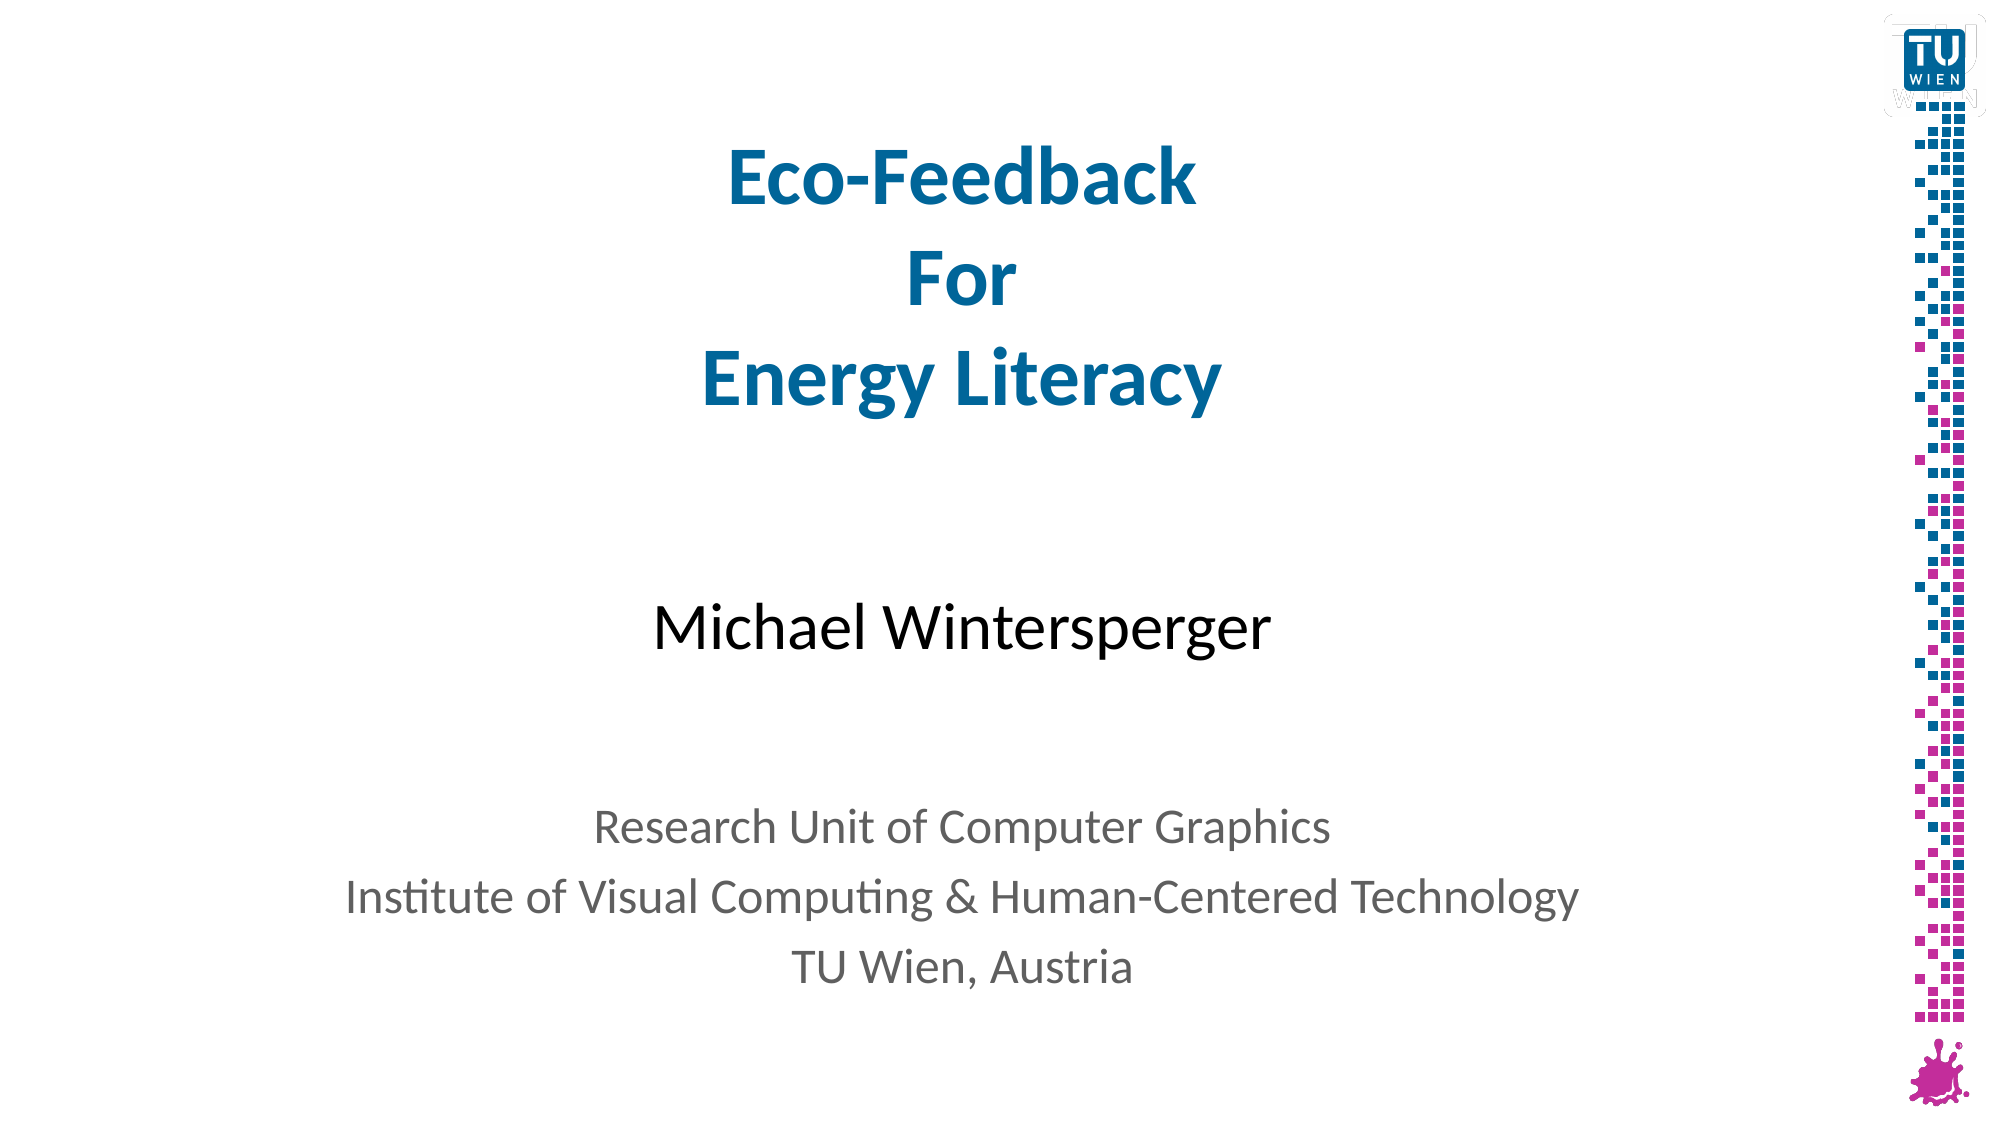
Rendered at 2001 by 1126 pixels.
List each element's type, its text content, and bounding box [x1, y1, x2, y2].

title Eco-Feedback For Energy Literacy [39, 12, 1886, 432]
list Research Unit of Computer Graphics Institute of Visual Computing & Human-Centered Technology TU Wien, Austria [39, 783, 1886, 1017]
subtitle Michael Wintersperger [39, 504, 1886, 741]
picture [1886, 14, 1986, 117]
